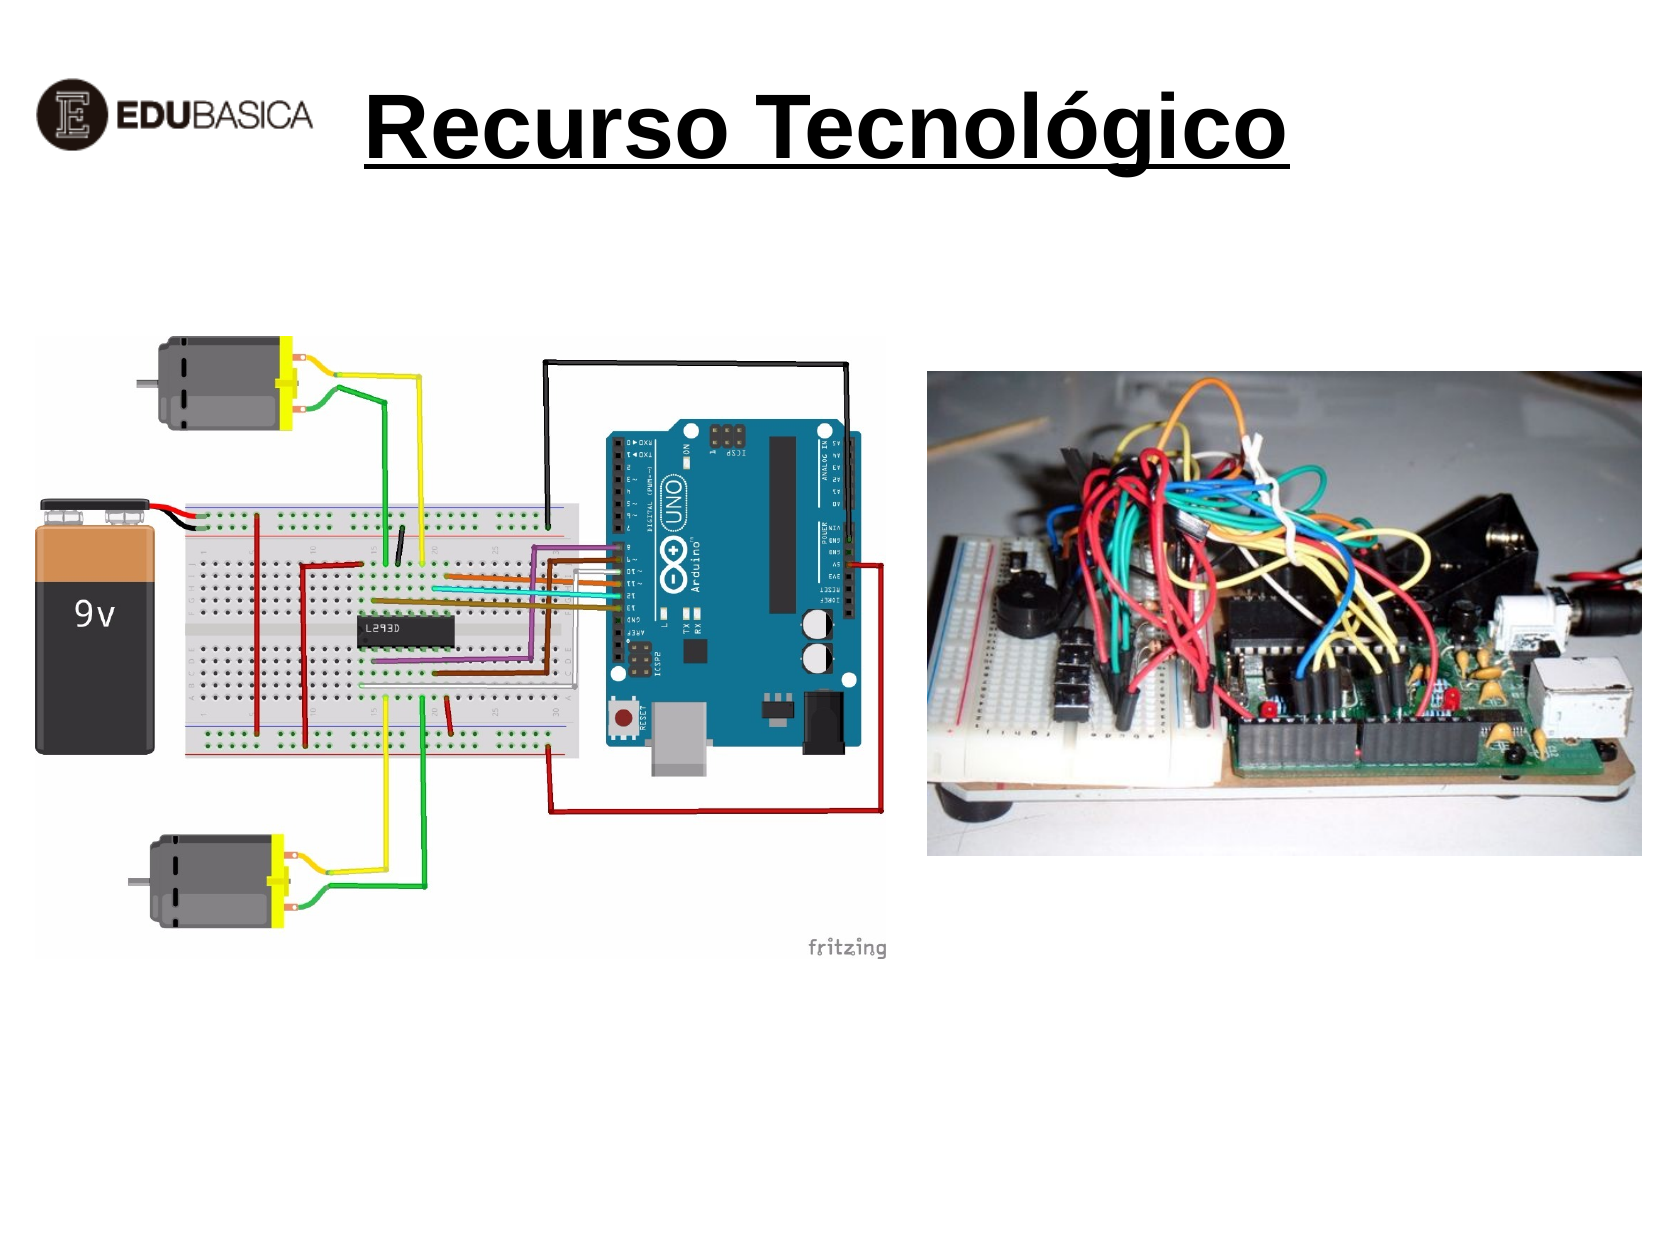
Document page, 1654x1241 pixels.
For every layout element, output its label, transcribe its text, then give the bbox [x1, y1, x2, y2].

title Recurso Tecnológico [82, 23, 1571, 231]
picture [35, 336, 886, 959]
picture [35, 77, 316, 154]
picture [927, 371, 1642, 856]
